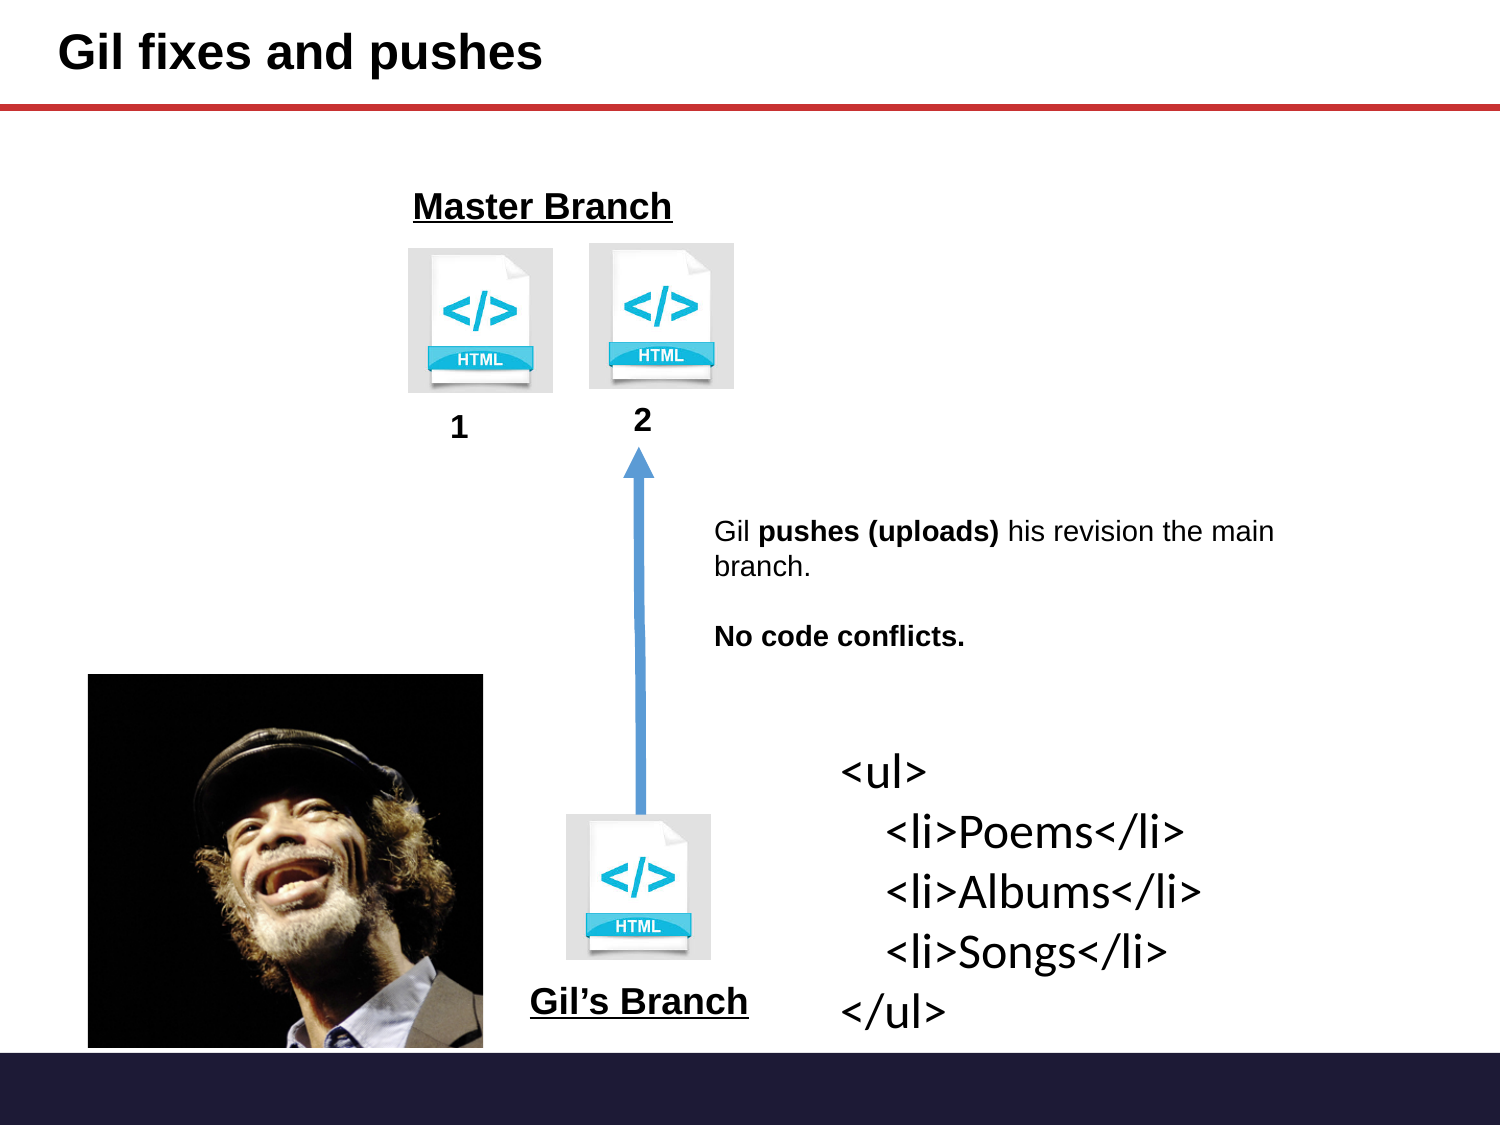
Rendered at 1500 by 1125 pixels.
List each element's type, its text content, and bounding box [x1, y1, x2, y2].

text_box 1 [442, 397, 477, 453]
picture [87, 674, 484, 1048]
text_box Master Branch [405, 174, 681, 235]
picture [566, 814, 711, 960]
picture [589, 243, 734, 389]
text_box <ul> <li>Poems</li> <li>Albums</li> <li>Songs</li> </ul> [832, 730, 1211, 1046]
picture [408, 248, 553, 393]
text_box Gil fixes and pushes [49, 12, 1113, 88]
text_box 2 [626, 391, 660, 447]
text_box Gil’s Branch [522, 969, 757, 1030]
text_box Gil pushes (uploads) his revision the main branch. No code conflicts. [706, 504, 1336, 660]
